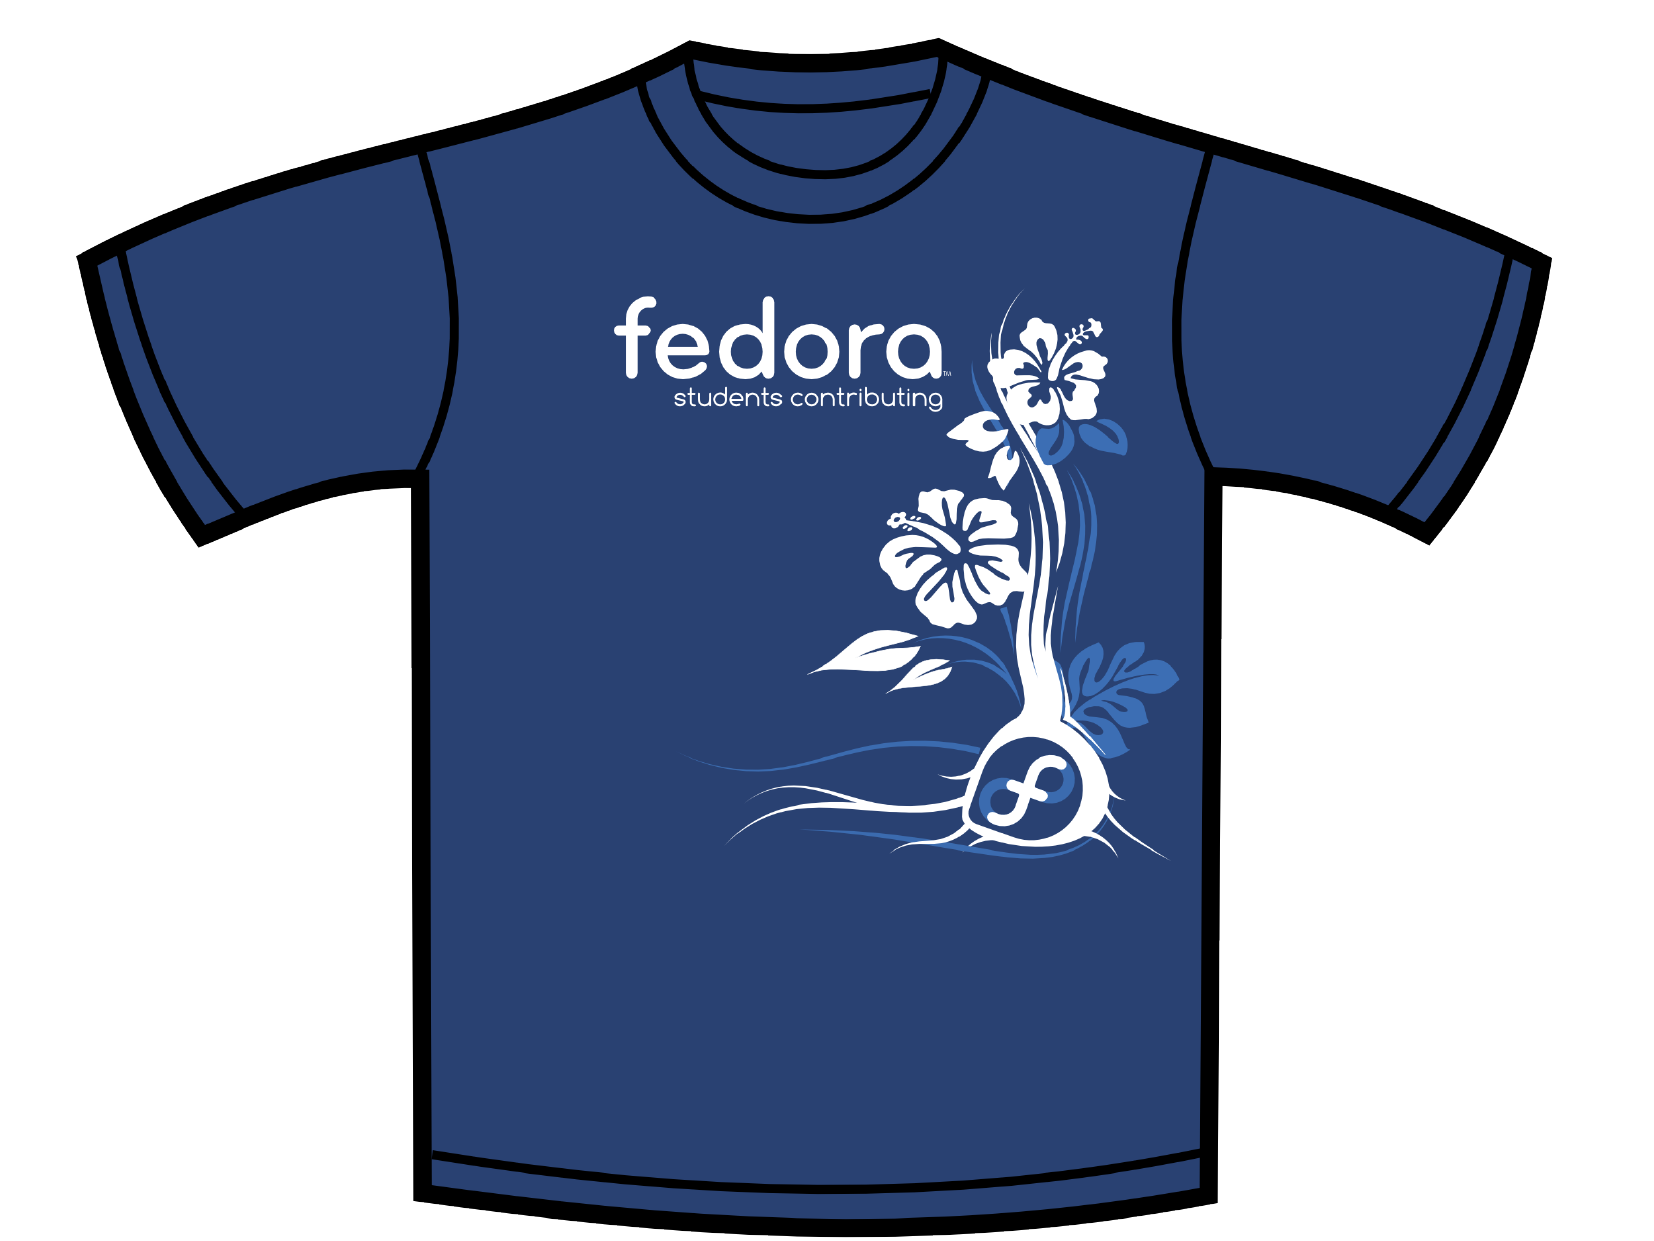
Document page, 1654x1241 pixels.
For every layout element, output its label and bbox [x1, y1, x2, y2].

picture [76, 23, 1576, 1241]
